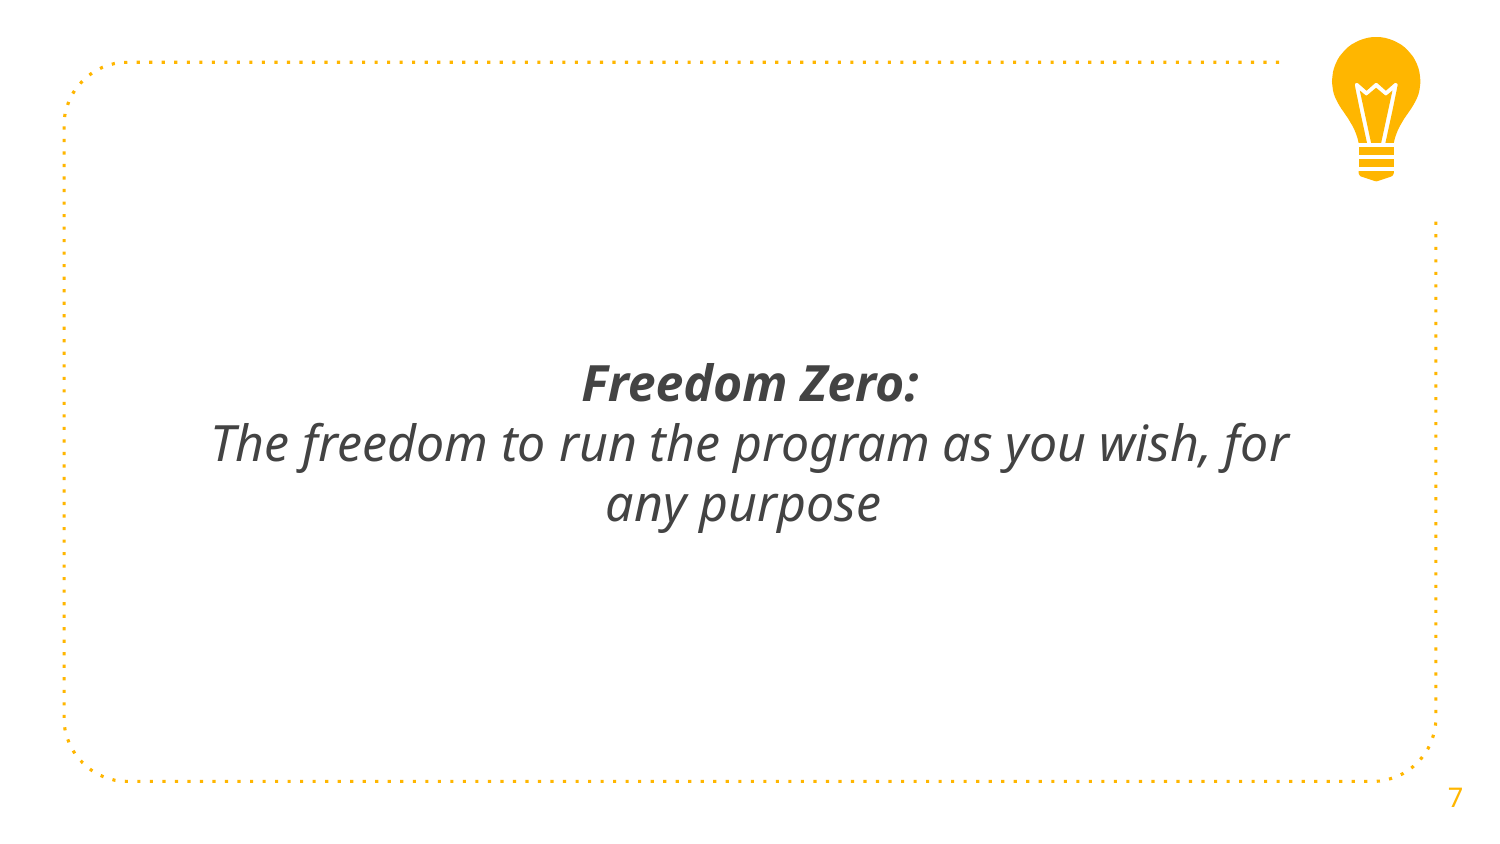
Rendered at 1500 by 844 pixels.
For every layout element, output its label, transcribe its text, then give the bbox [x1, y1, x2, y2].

text_box [1359, 147, 1394, 155]
title Freedom Zero: The freedom to run the program as you wish, for any purpose [186, 336, 1314, 508]
slide_number <number> [1411, 753, 1500, 844]
text_box [1358, 171, 1394, 182]
text_box [1359, 159, 1394, 167]
text_box [1331, 37, 1421, 143]
text_box [1359, 87, 1393, 143]
